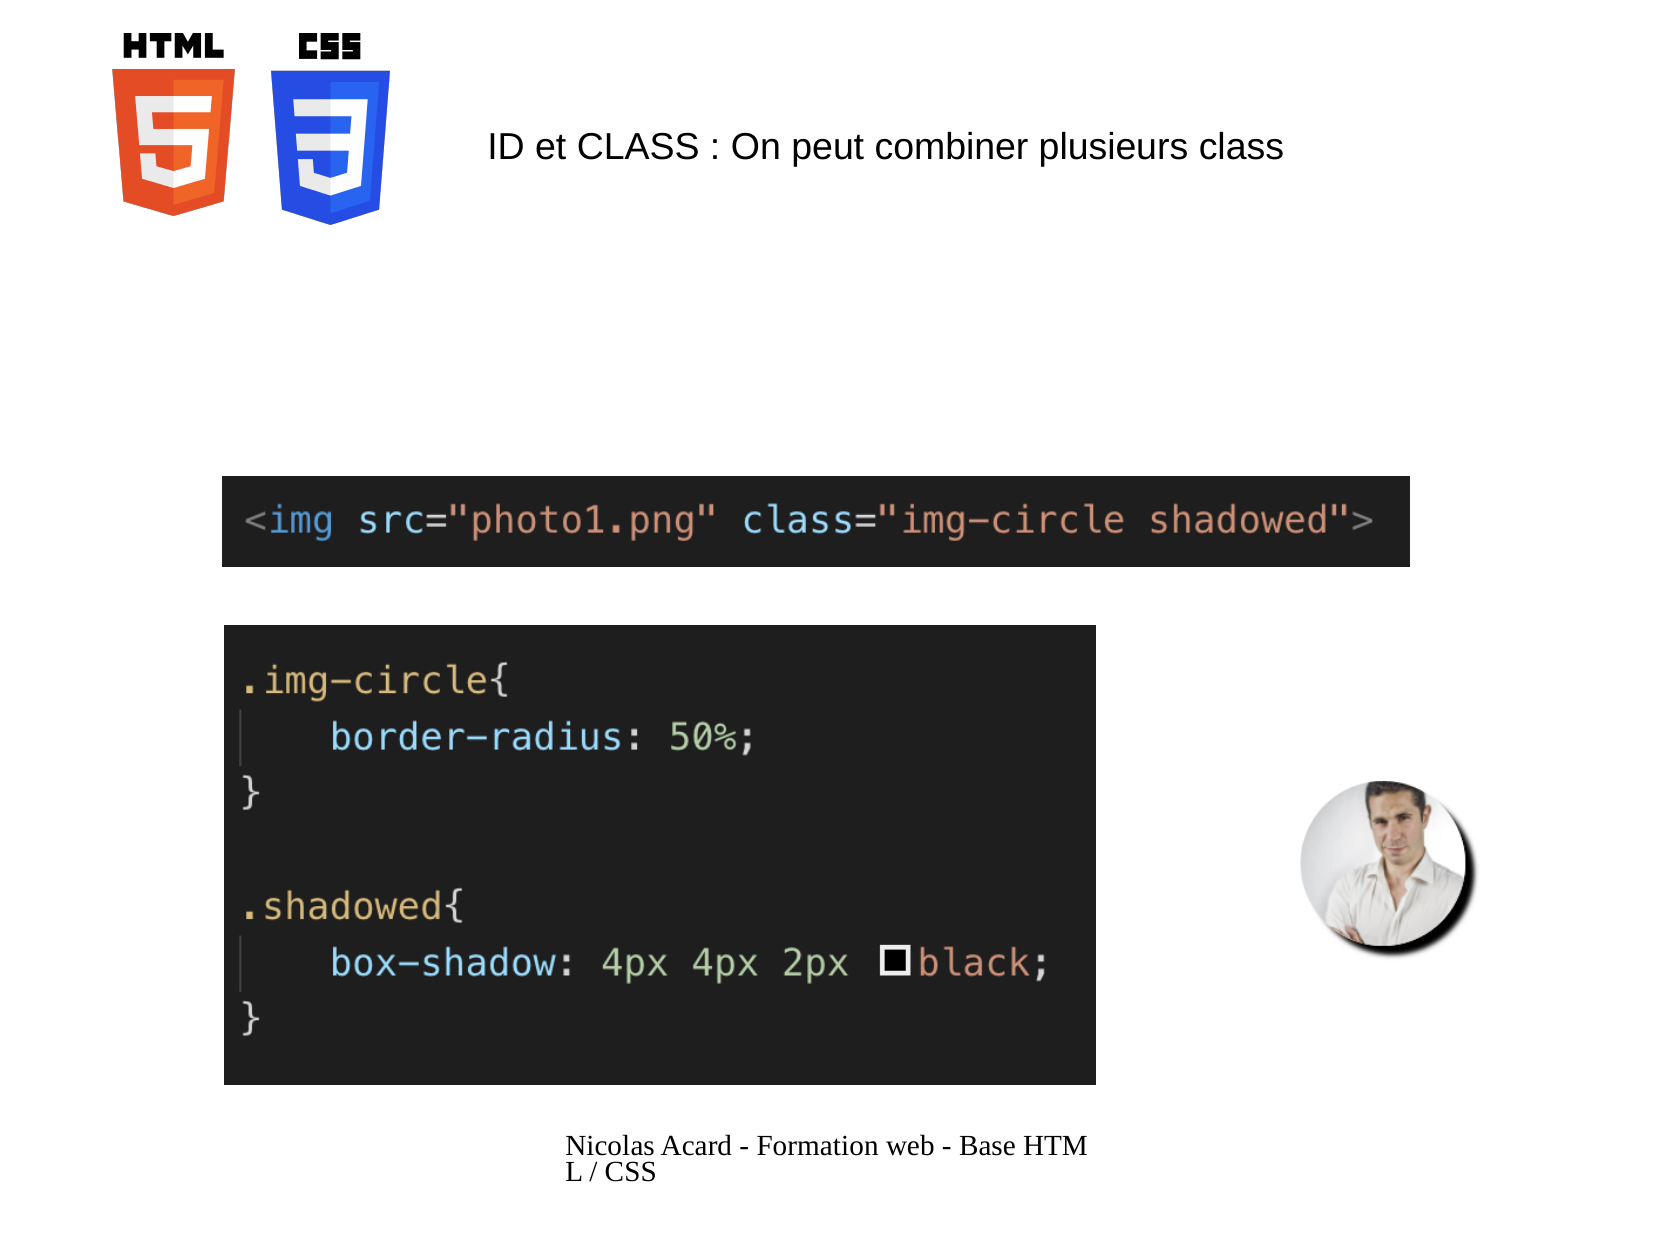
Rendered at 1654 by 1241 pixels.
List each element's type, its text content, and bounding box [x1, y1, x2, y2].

picture [222, 476, 1410, 567]
picture [1290, 767, 1489, 966]
text_box ID et CLASS : On peut combiner plusieurs class [472, 118, 1453, 217]
picture [271, 33, 390, 225]
picture [224, 625, 1096, 1085]
picture [87, 33, 260, 216]
